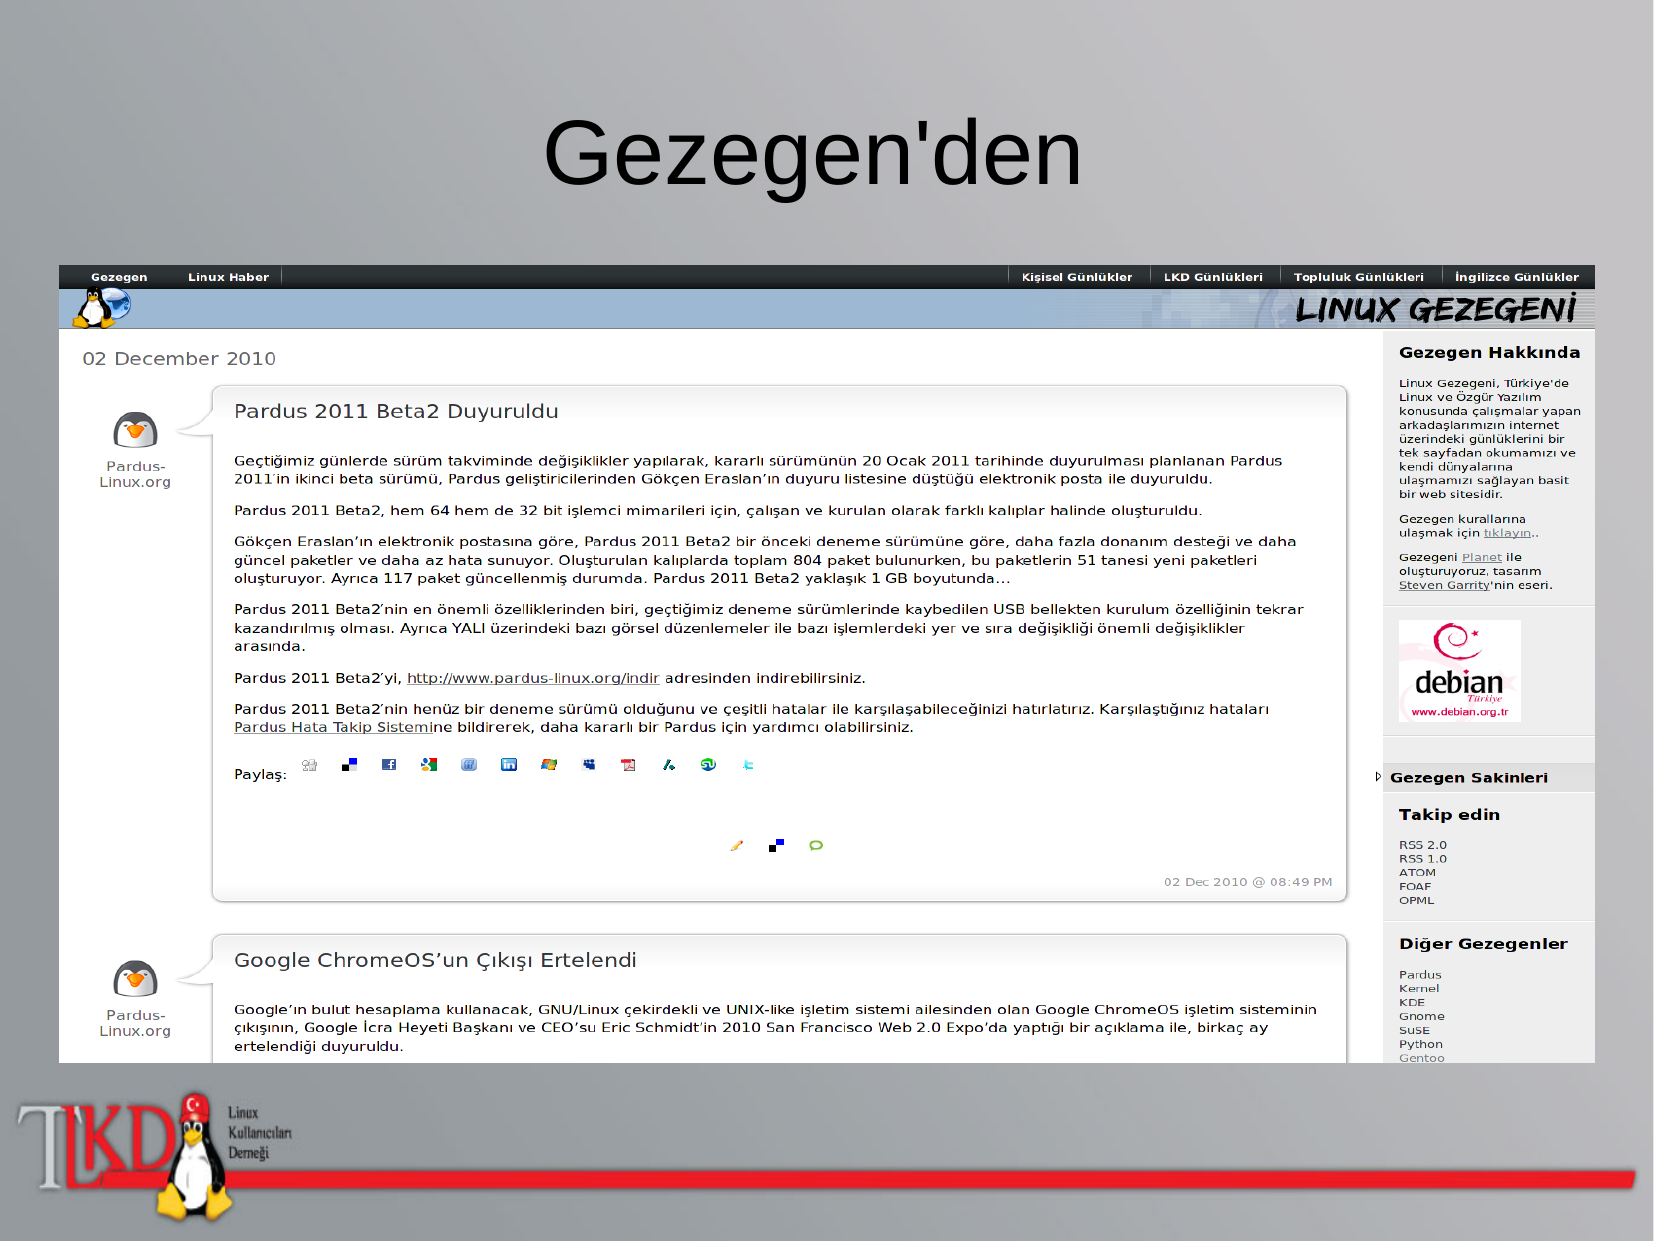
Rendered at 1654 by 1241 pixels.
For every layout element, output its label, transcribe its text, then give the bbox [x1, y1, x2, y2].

chart [82, 1063, 1571, 1109]
title Gezegen'den [82, 49, 1571, 257]
picture [0, 0, 1654, 1241]
